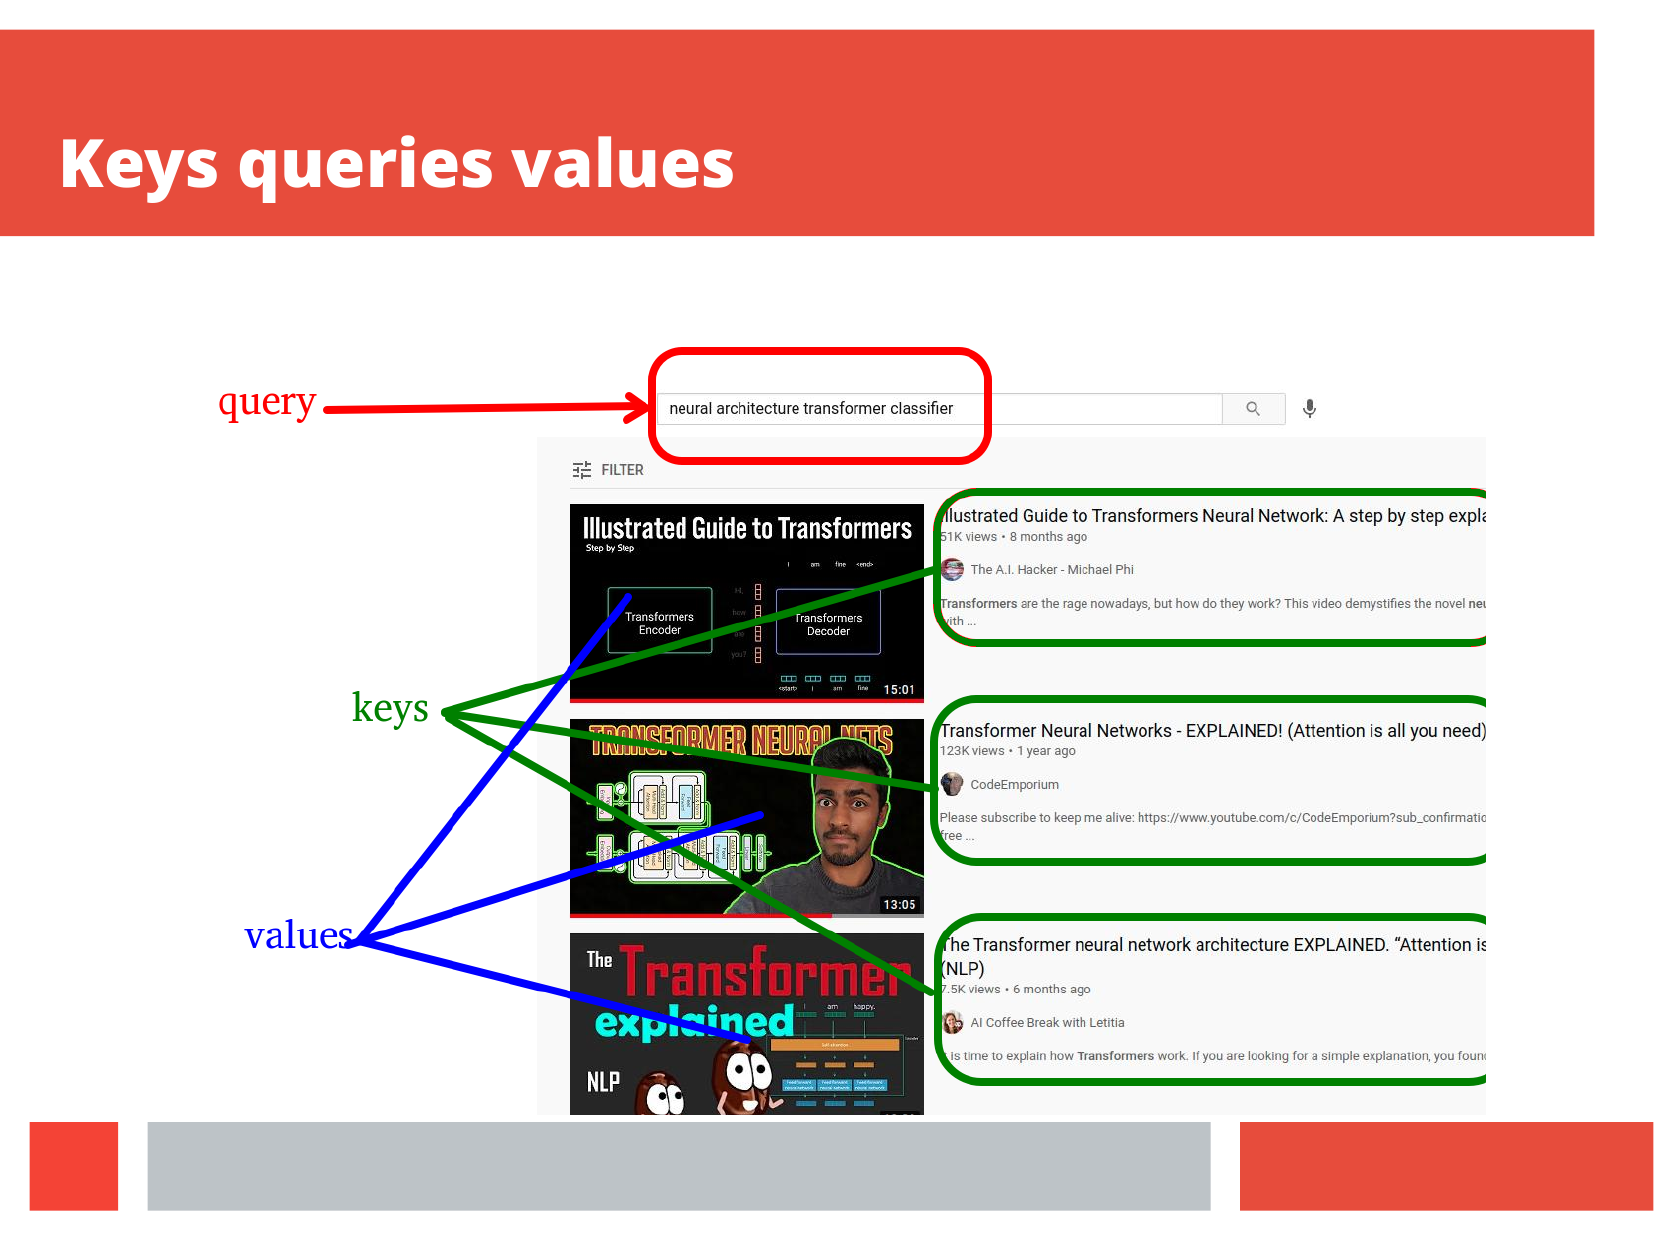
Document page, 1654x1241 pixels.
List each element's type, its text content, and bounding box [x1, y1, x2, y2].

title Keys queries values [59, 59, 1595, 207]
picture [165, 314, 1486, 1115]
